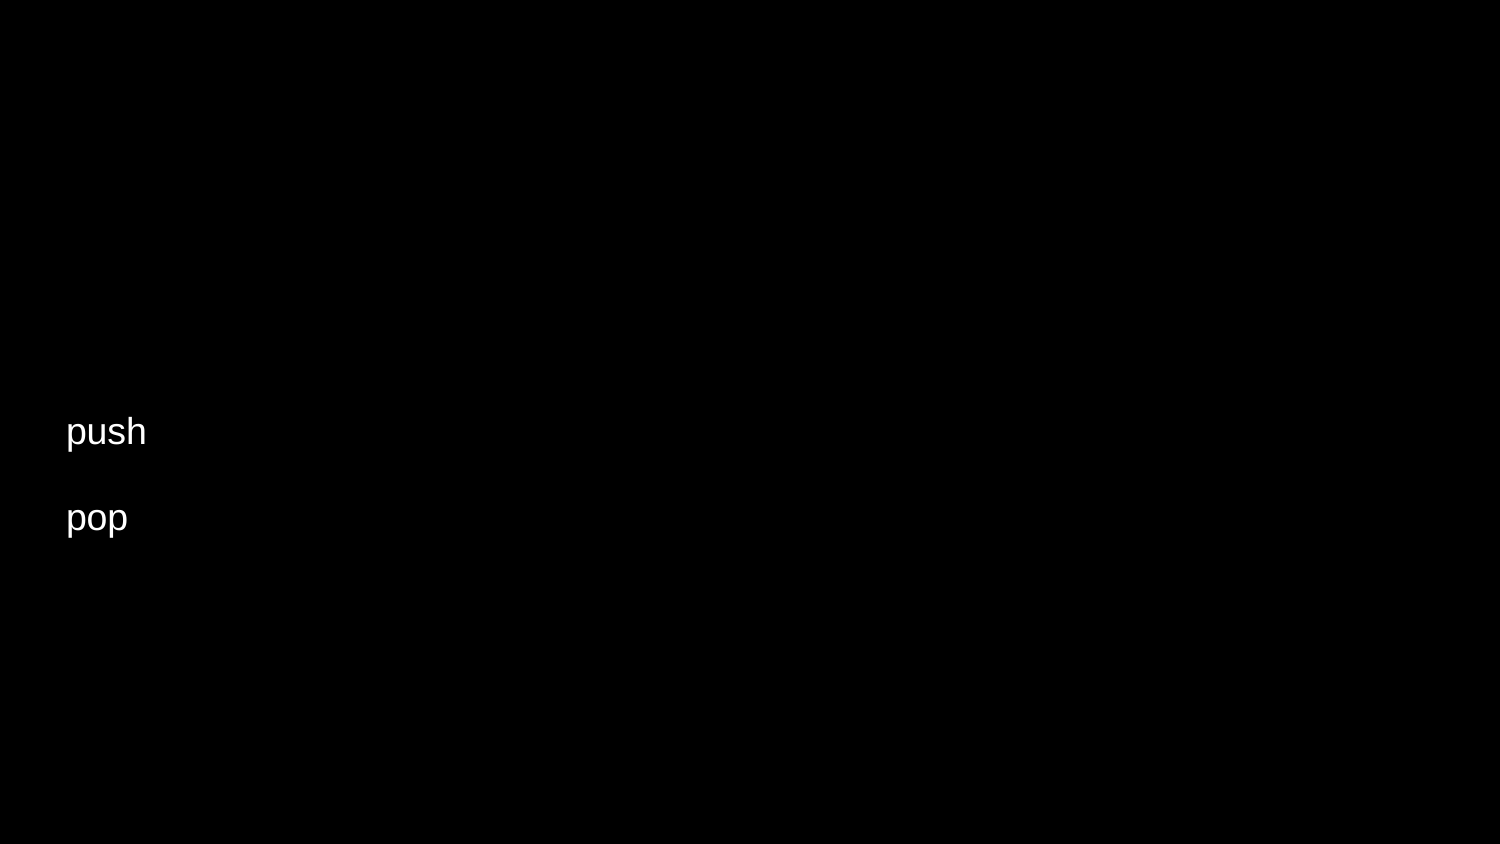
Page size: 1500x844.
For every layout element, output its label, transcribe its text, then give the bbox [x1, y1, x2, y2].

list push pop [51, 189, 1449, 750]
